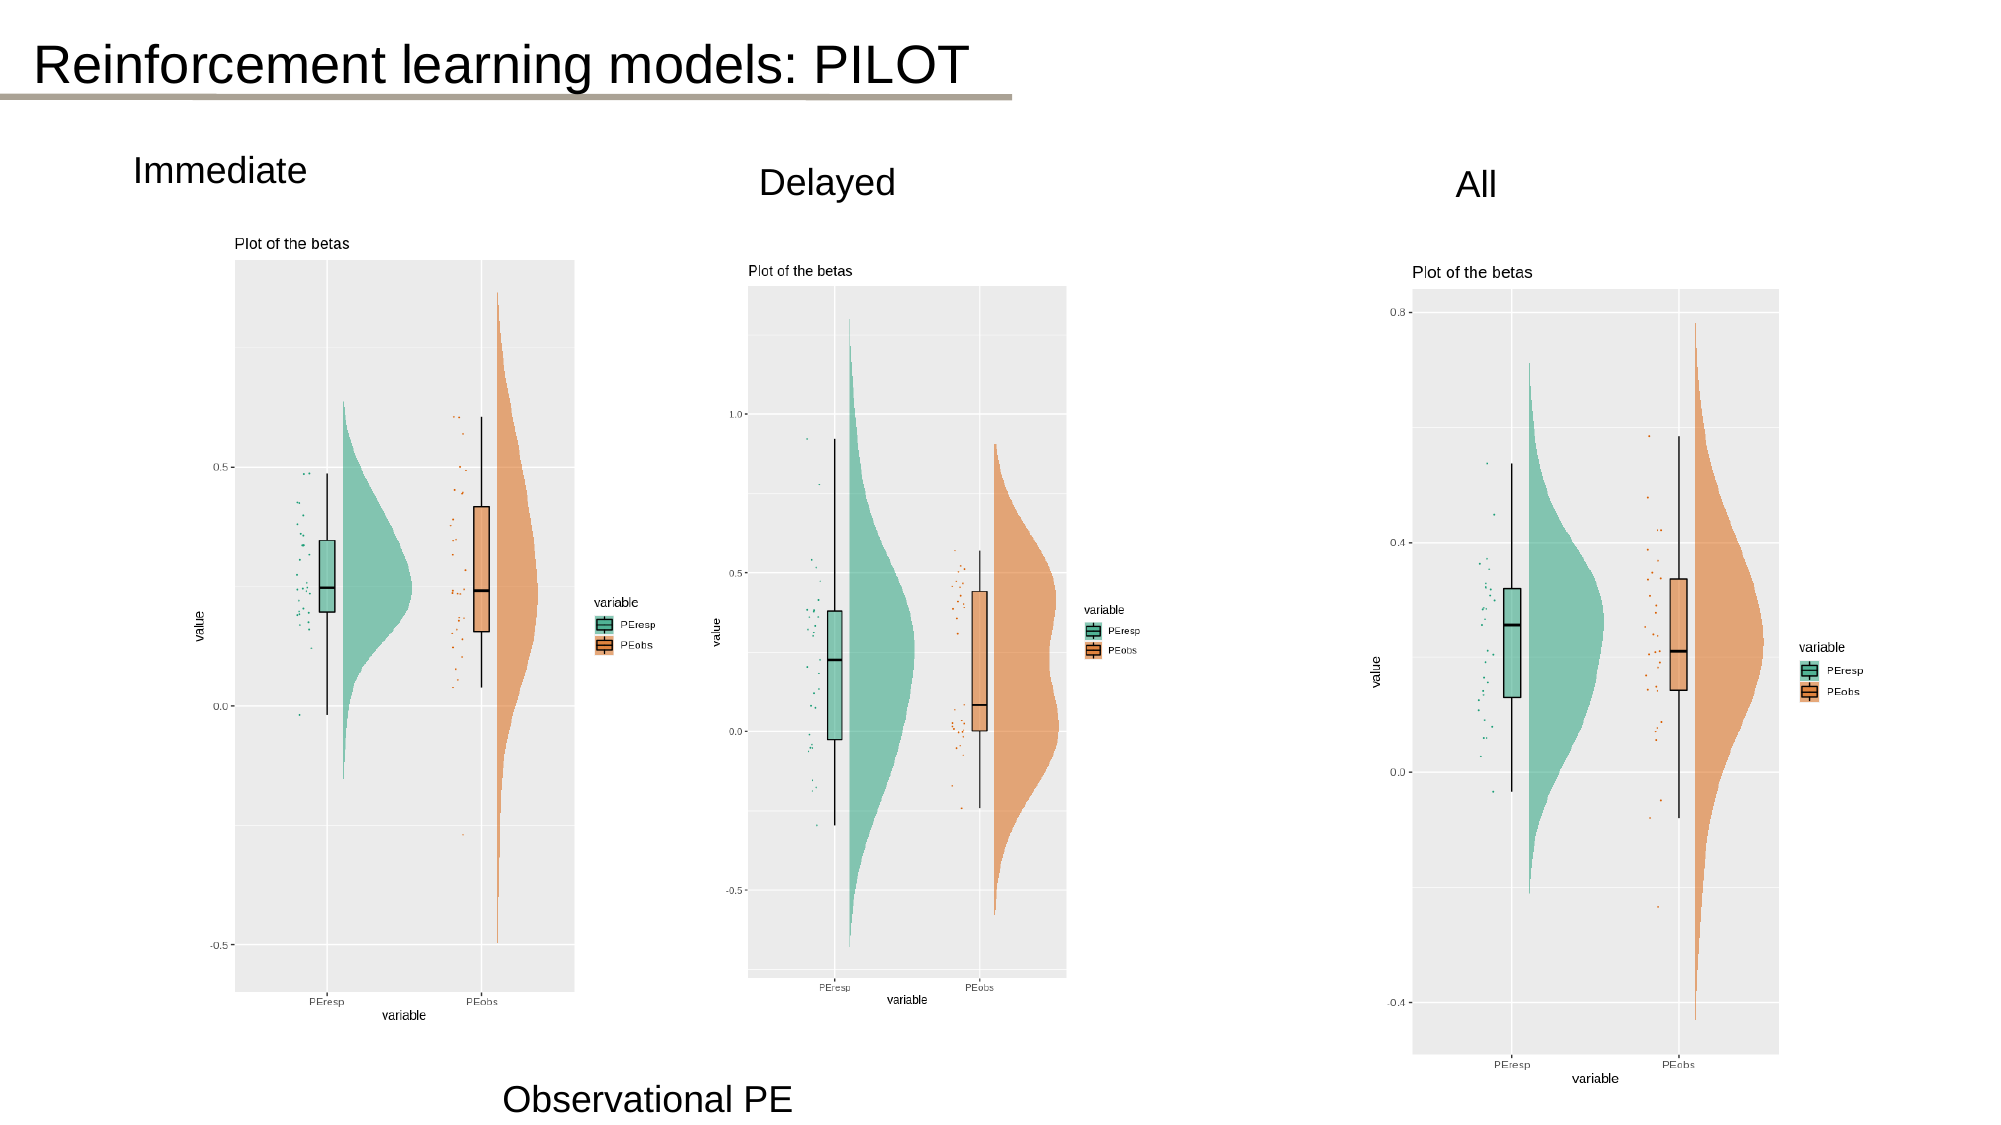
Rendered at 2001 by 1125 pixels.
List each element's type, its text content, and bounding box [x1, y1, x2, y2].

text_box Reinforcement learning models: PILOT [15, 27, 1921, 97]
text_box Observational PE [487, 1068, 1313, 1125]
text_box Immediate [118, 141, 957, 199]
picture [1364, 259, 1877, 1092]
text_box Delayed [744, 153, 1300, 211]
picture [188, 231, 669, 1028]
picture [706, 259, 1152, 1012]
text_box All [1440, 155, 1997, 213]
